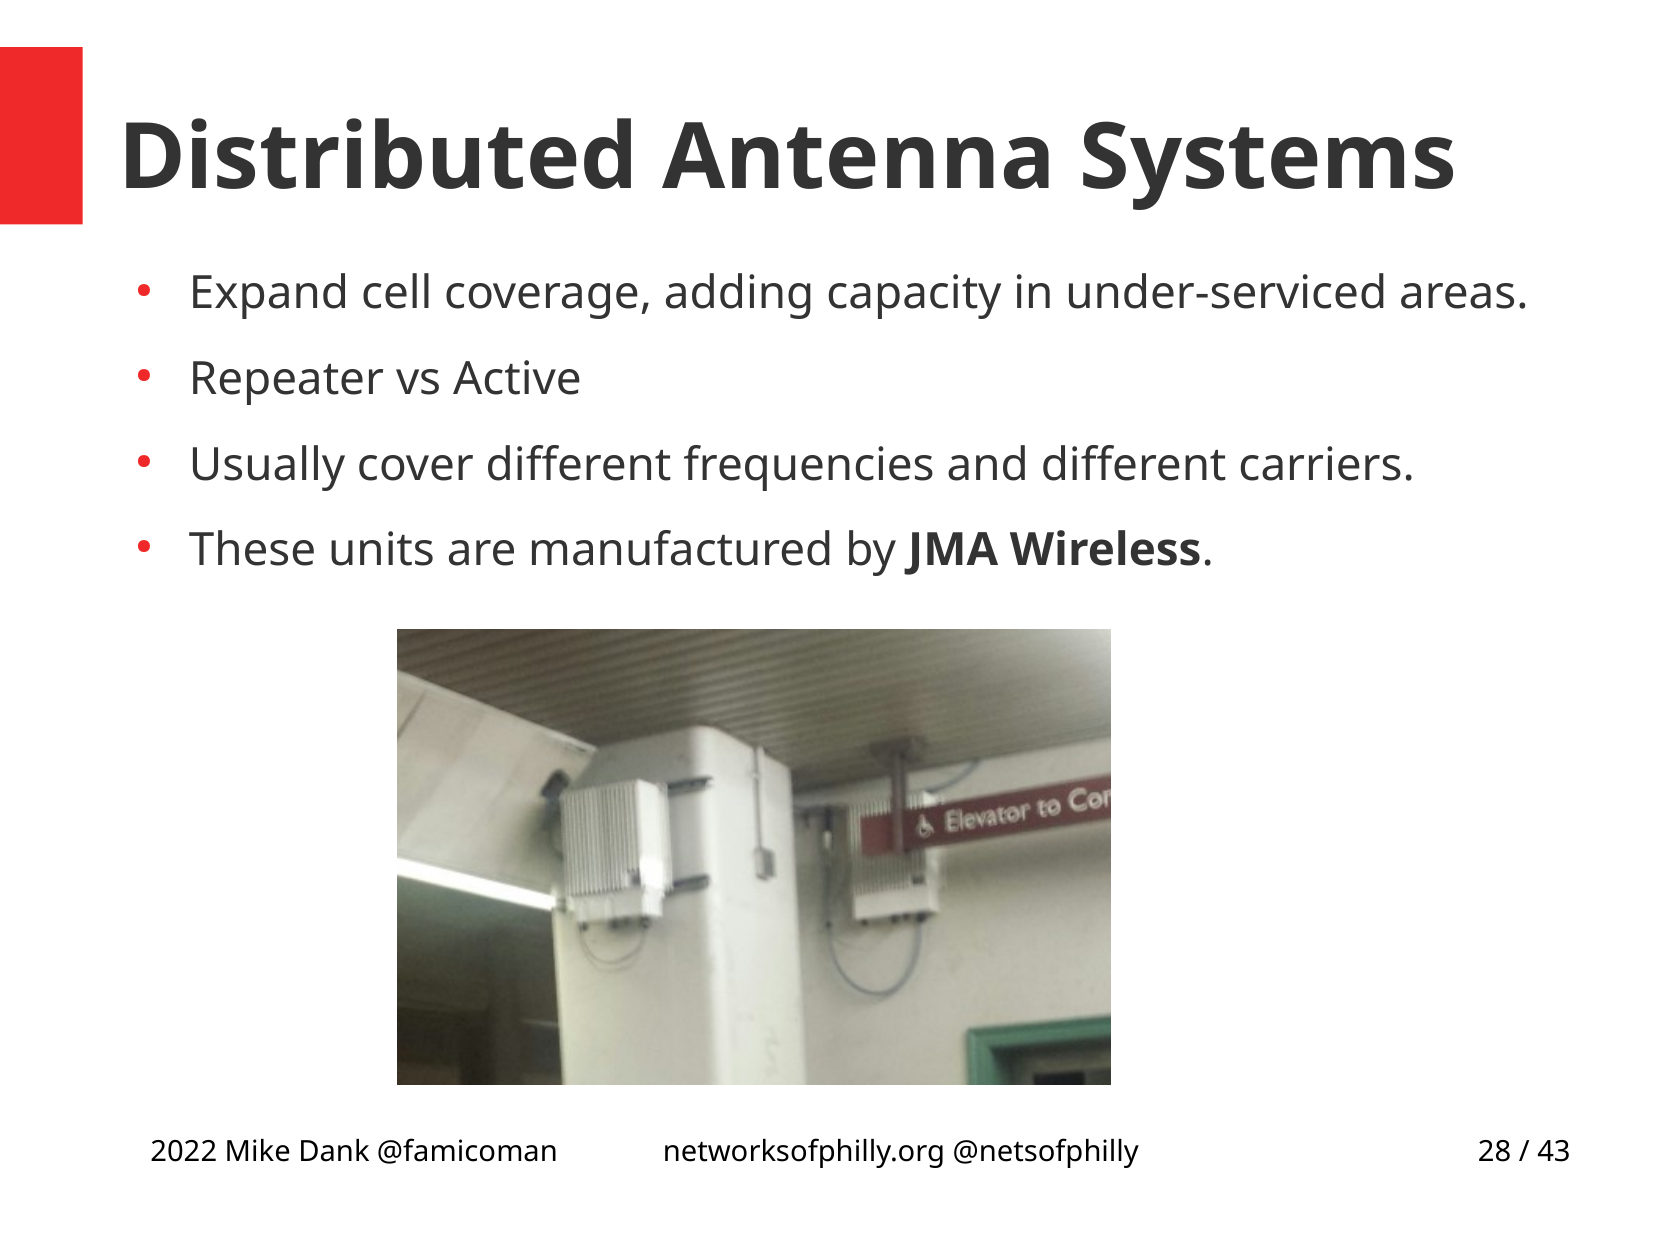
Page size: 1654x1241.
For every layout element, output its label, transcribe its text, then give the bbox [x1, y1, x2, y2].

title Distributed Antenna Systems [118, 49, 1571, 257]
list Expand cell coverage, adding capacity in under-serviced areas. Repeater vs Active Usually cover different frequencies and different carriers. These units are manufactured by JMA Wireless. [118, 259, 1536, 980]
picture [397, 629, 1111, 1085]
